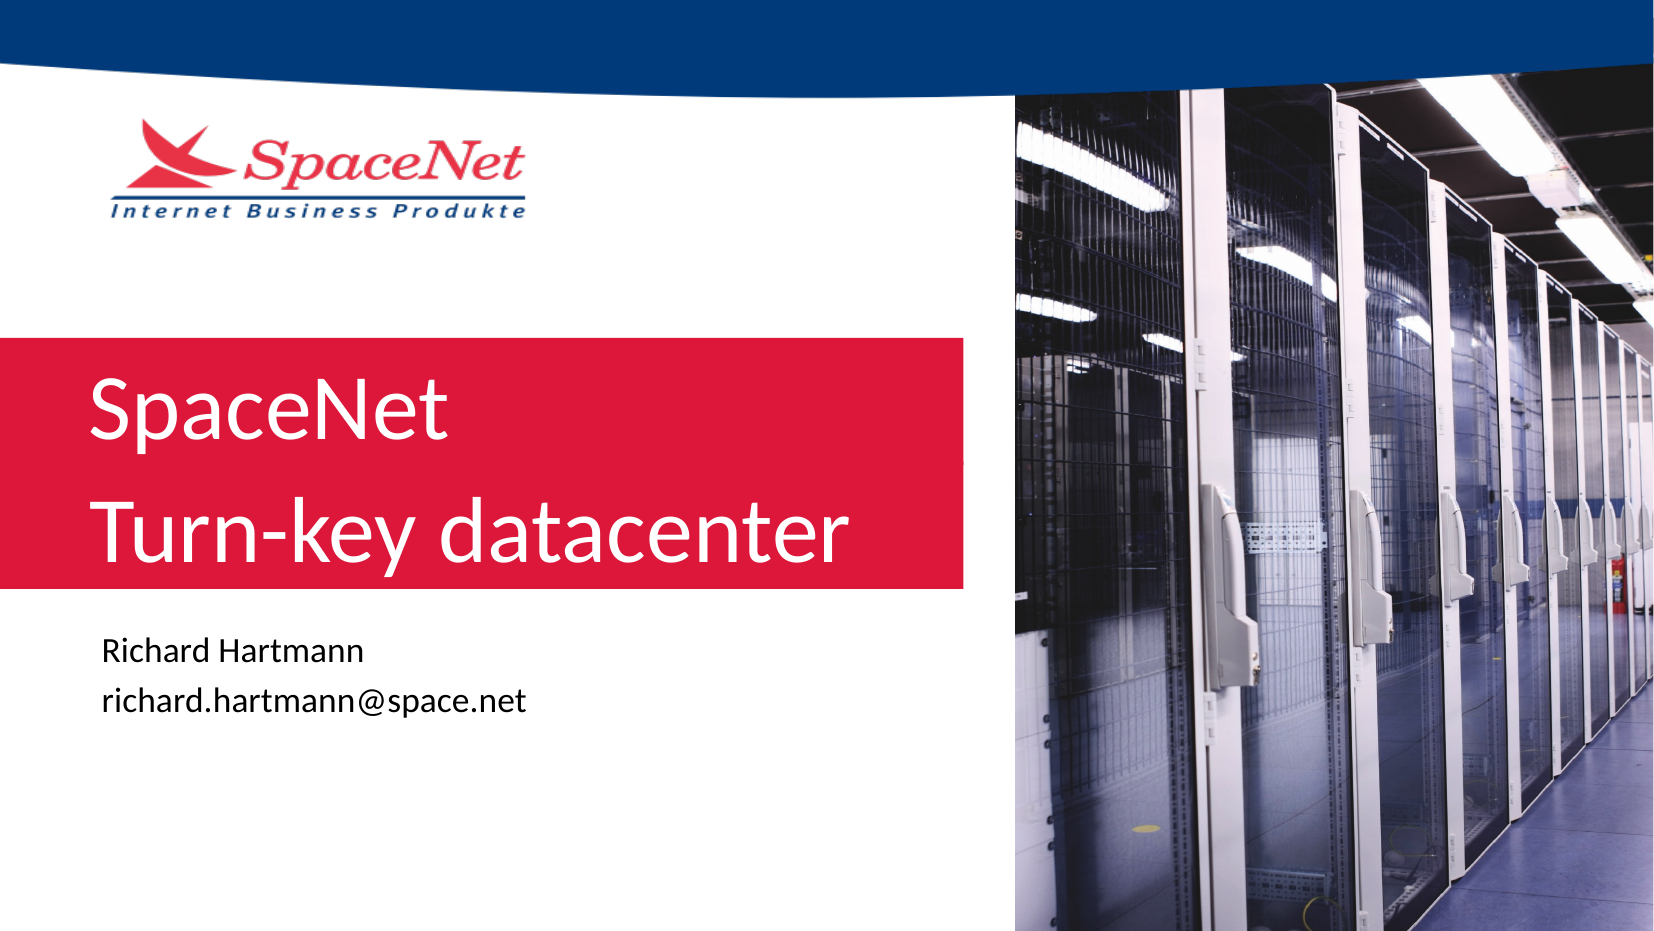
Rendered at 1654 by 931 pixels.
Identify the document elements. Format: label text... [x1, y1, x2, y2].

text_box SpaceNet [0, 337, 964, 461]
text_box Turn-key datacenter [0, 461, 964, 589]
text_box Richard Hartmann richard.hartmann@space.net [86, 611, 975, 877]
picture [0, 0, 1654, 931]
